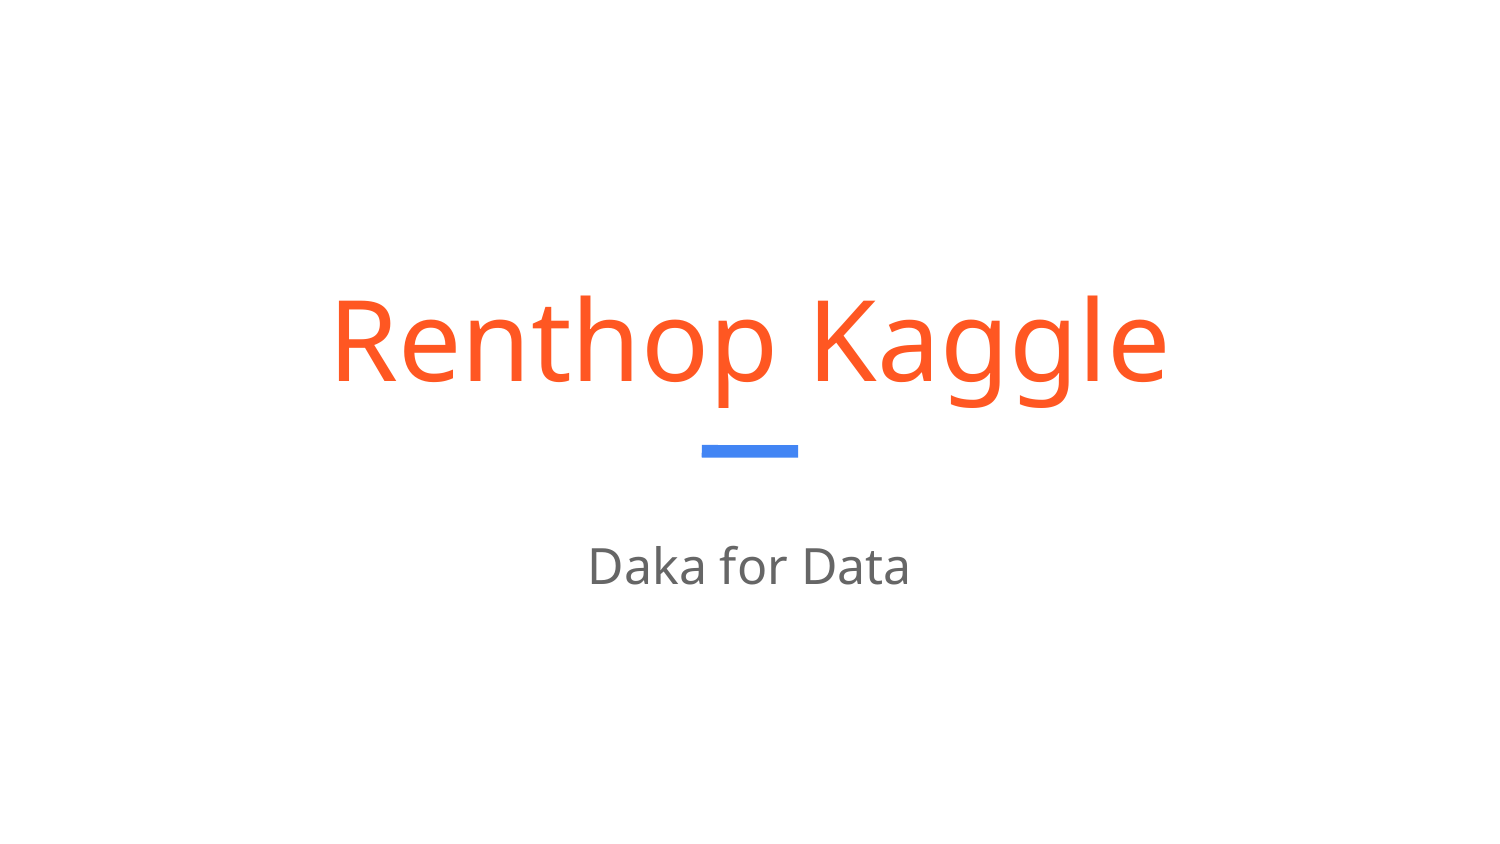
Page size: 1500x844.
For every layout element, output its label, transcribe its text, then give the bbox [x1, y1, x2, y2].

title Renthop Kaggle [51, 97, 1449, 419]
subtitle Daka for Data [51, 519, 1449, 640]
